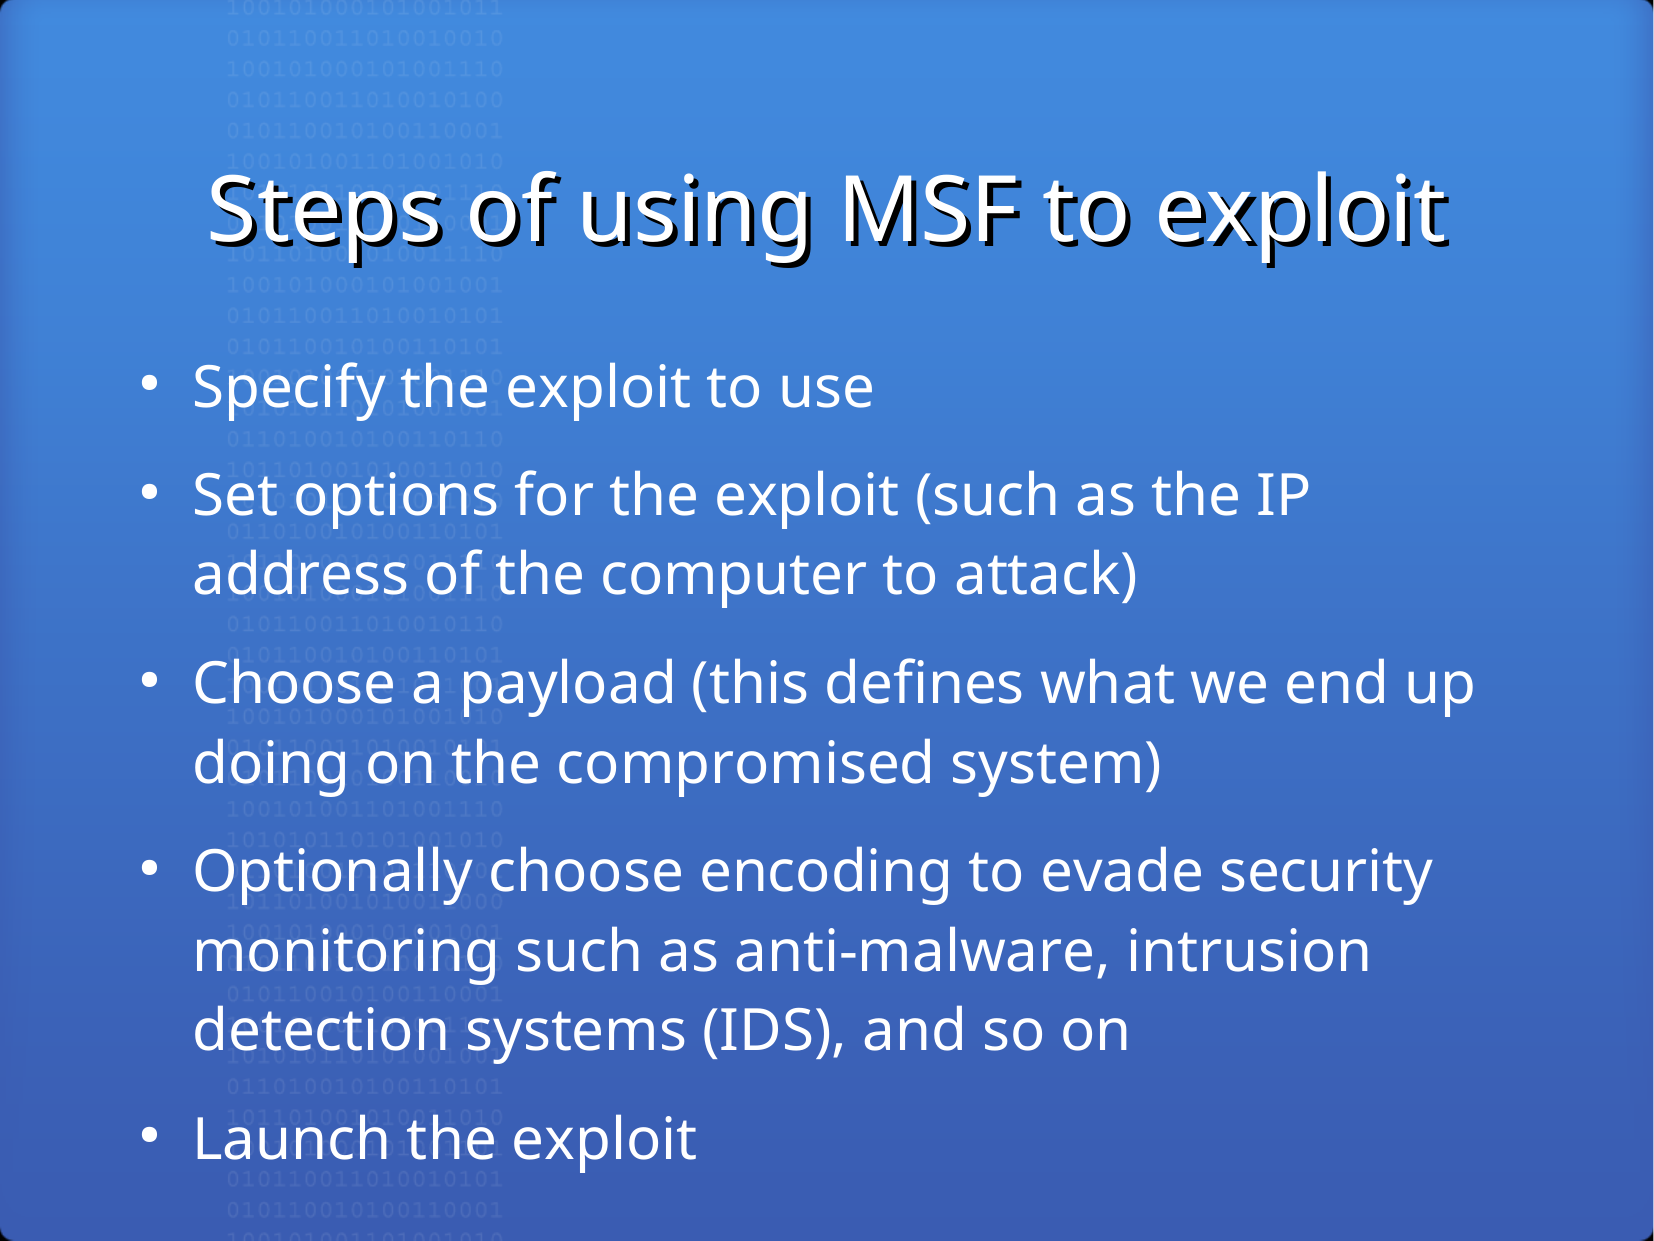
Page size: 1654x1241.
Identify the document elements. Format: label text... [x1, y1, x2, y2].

list Specify the exploit to use Set options for the exploit (such as the IP address of the computer to attack) Choose a payload (this defines what we end up doing on the compromised system) Optionally choose encoding to evade security monitoring such as anti-malware, intrusion detection systems (IDS), and so on Launch the exploit [121, 344, 1534, 1127]
title Steps of using MSF to exploit [121, 102, 1534, 310]
picture [0, 0, 1654, 1241]
